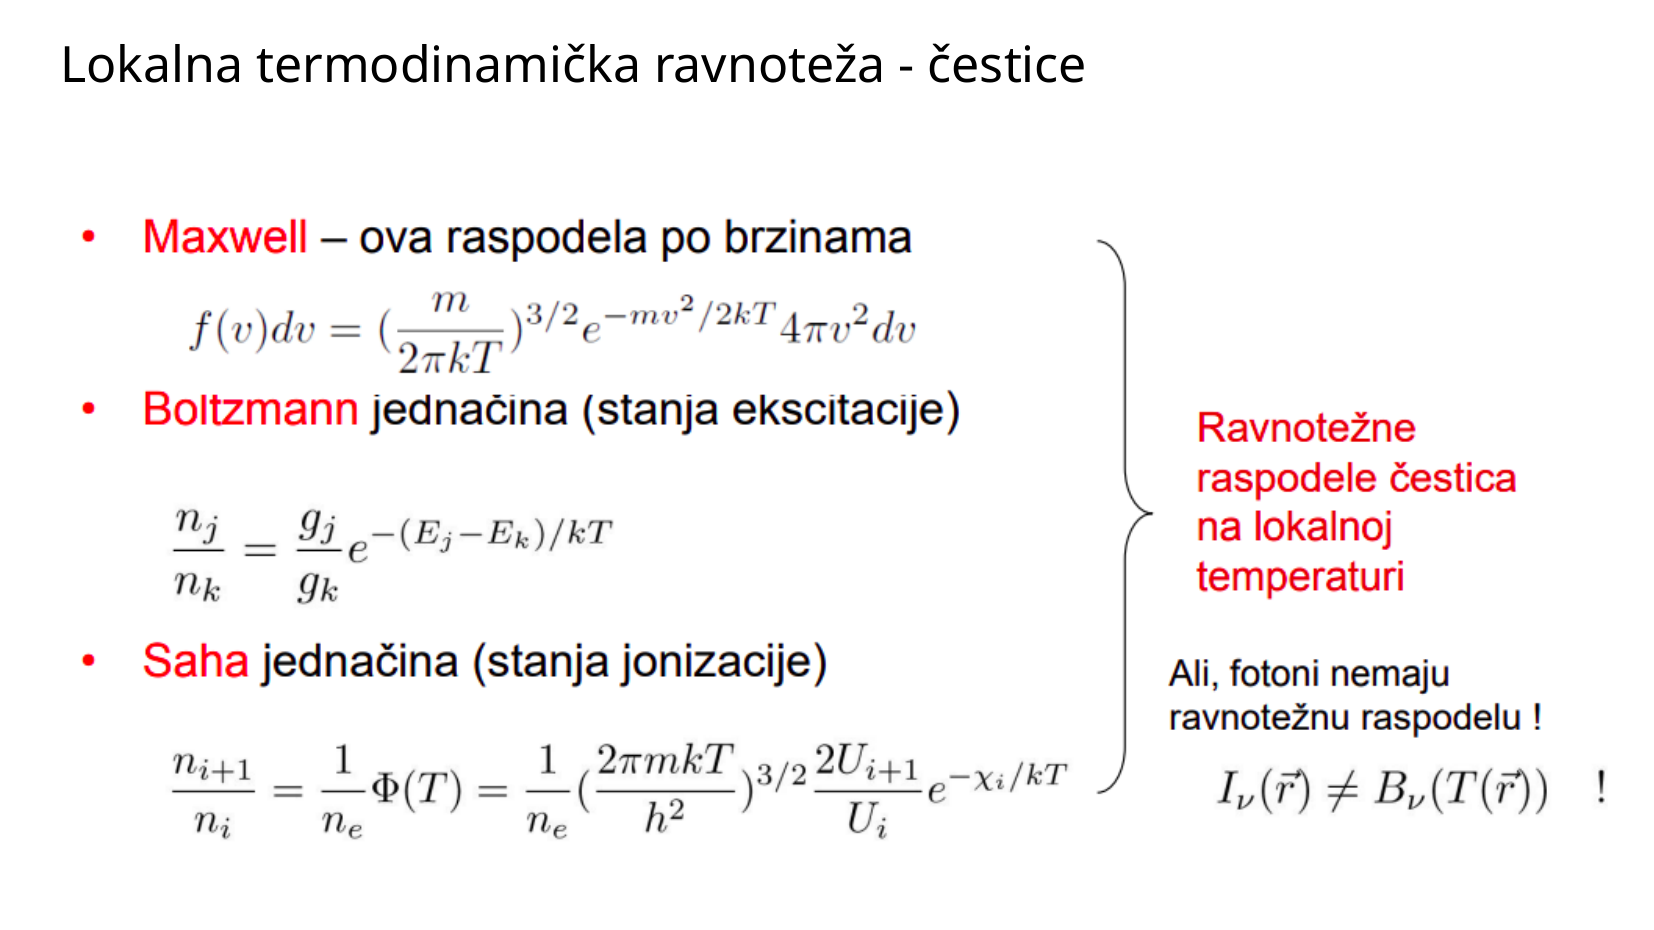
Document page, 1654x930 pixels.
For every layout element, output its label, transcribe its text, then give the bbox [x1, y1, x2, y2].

picture [16, 165, 1633, 863]
title Lokalna termodinamička ravnoteža - čestice [59, 13, 1648, 113]
